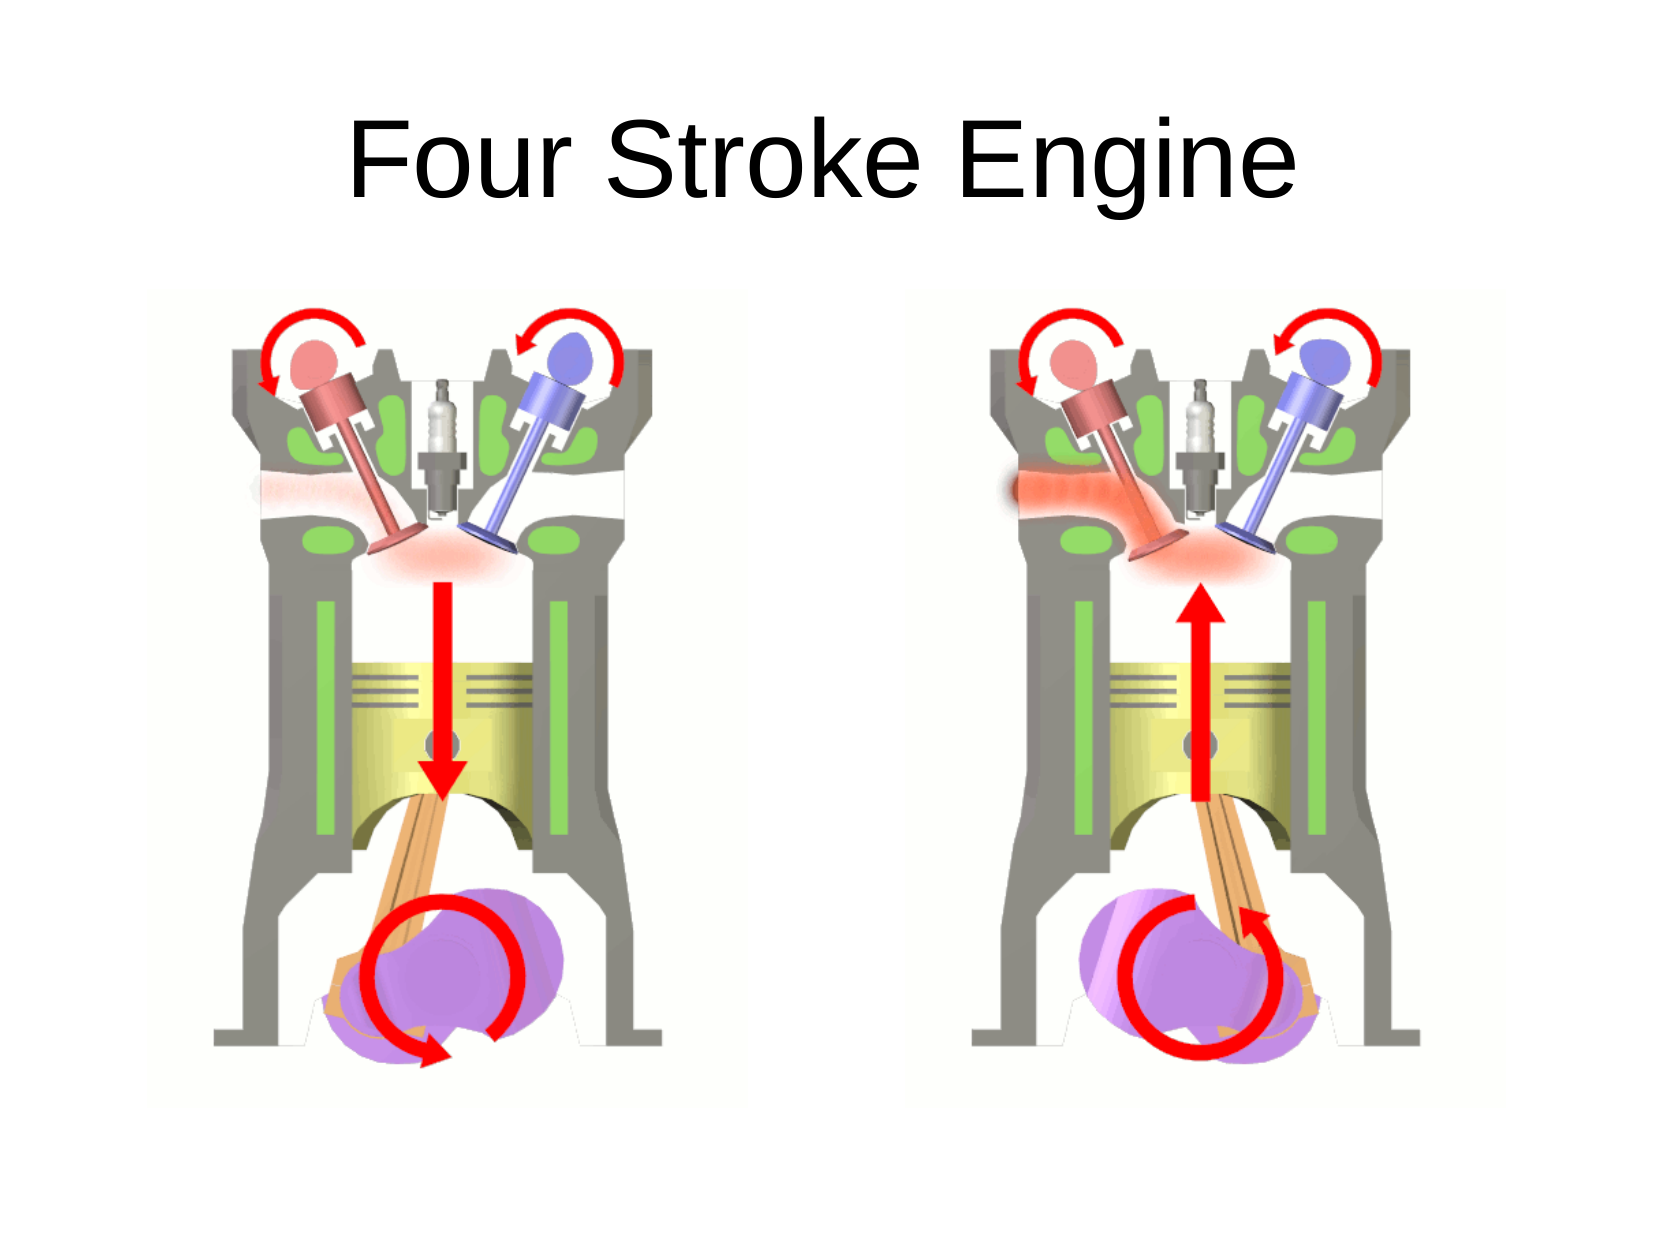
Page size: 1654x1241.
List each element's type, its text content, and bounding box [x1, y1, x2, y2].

title Four Stroke Engine [82, 16, 1571, 290]
picture [147, 289, 748, 1108]
picture [905, 289, 1506, 1108]
